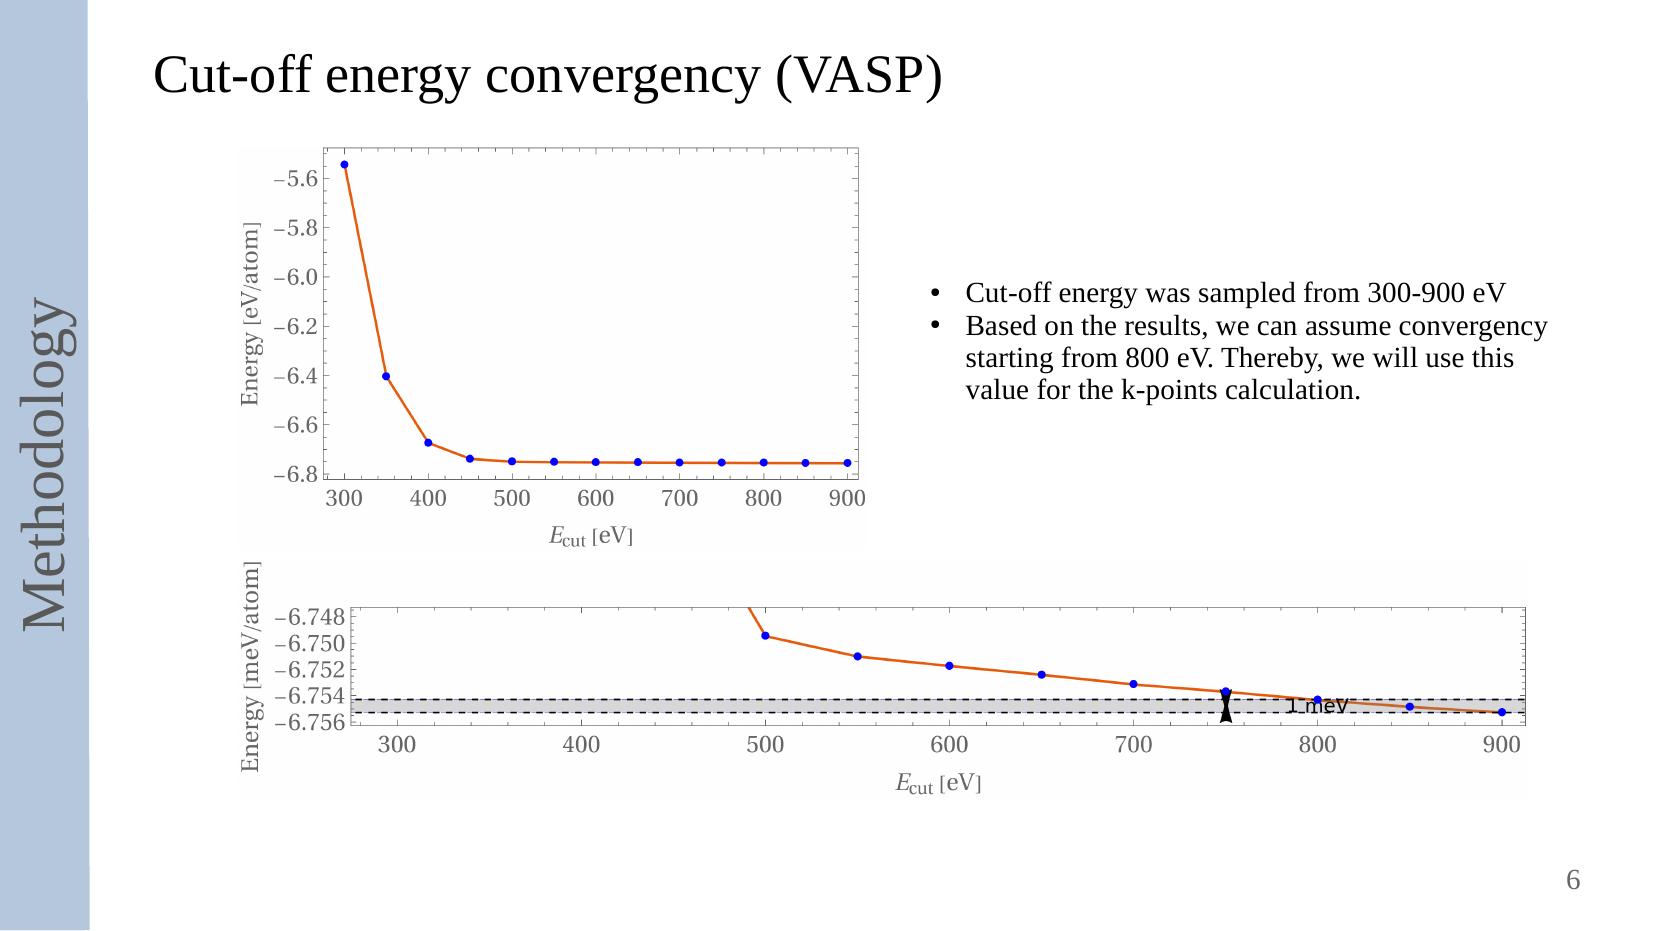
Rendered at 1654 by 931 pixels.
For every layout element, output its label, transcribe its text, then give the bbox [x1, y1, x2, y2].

title Cut-off energy convergency (VASP) [153, 23, 1607, 125]
text_box Cut-off energy was sampled from 300-900 eV Based on the results, we can assume convergency starting from 800 eV. Thereby, we will use this value for the k-points calculation. [915, 269, 1595, 414]
title Methodology [0, 0, 90, 931]
picture [236, 560, 1528, 798]
picture [236, 147, 868, 550]
